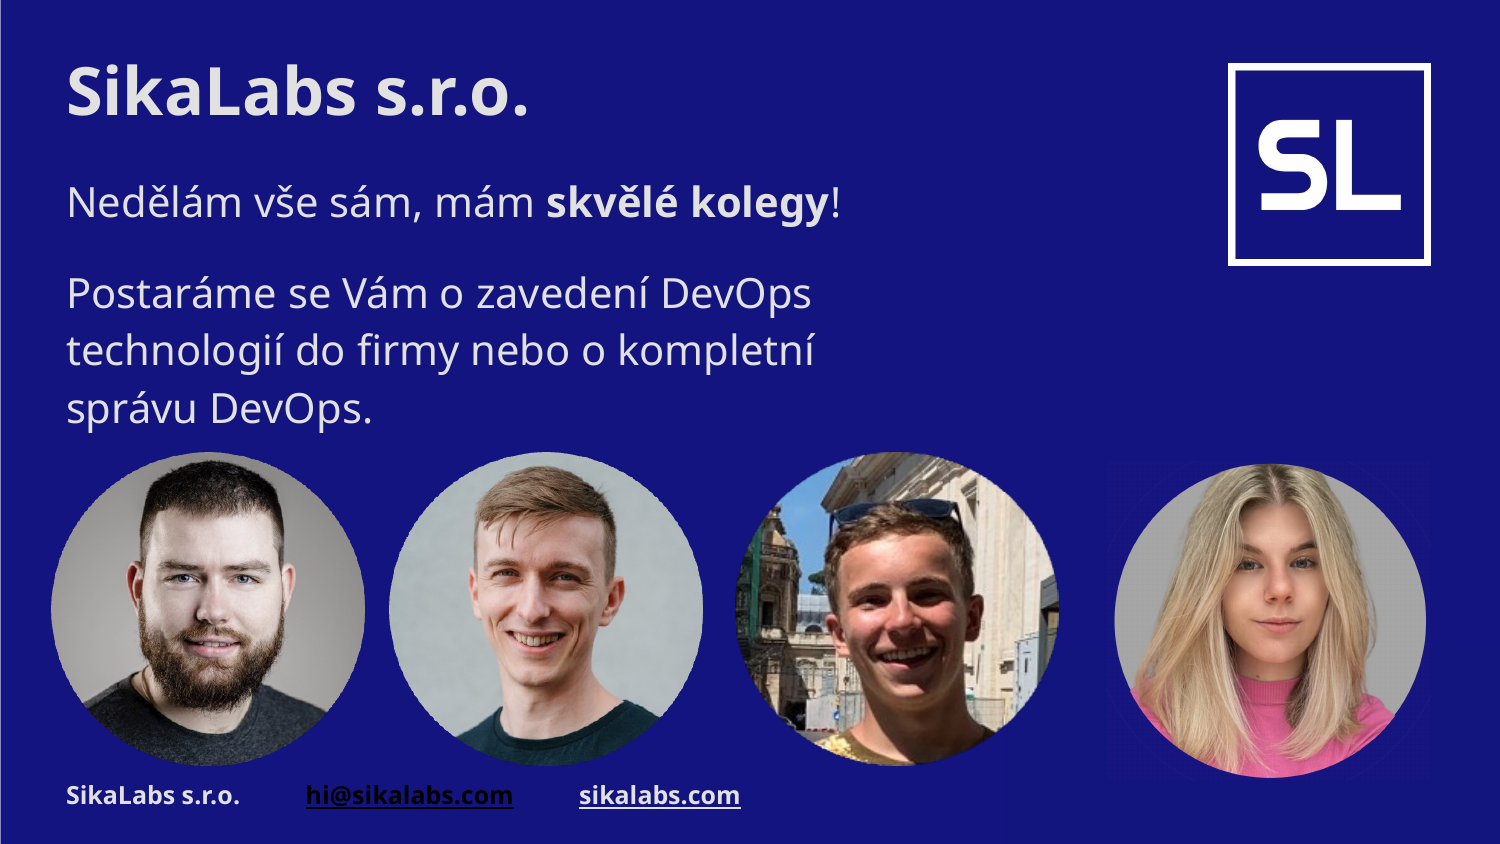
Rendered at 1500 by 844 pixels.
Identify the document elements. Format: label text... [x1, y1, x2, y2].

title SikaLabs s.r.o. [51, 33, 1449, 128]
picture [0, 0, 1500, 844]
list Nedělám vše sám, mám skvělé kolegy! Postaráme se Vám o zavedení DevOps technologií do firmy nebo o kompletní správu DevOps. [51, 153, 917, 692]
